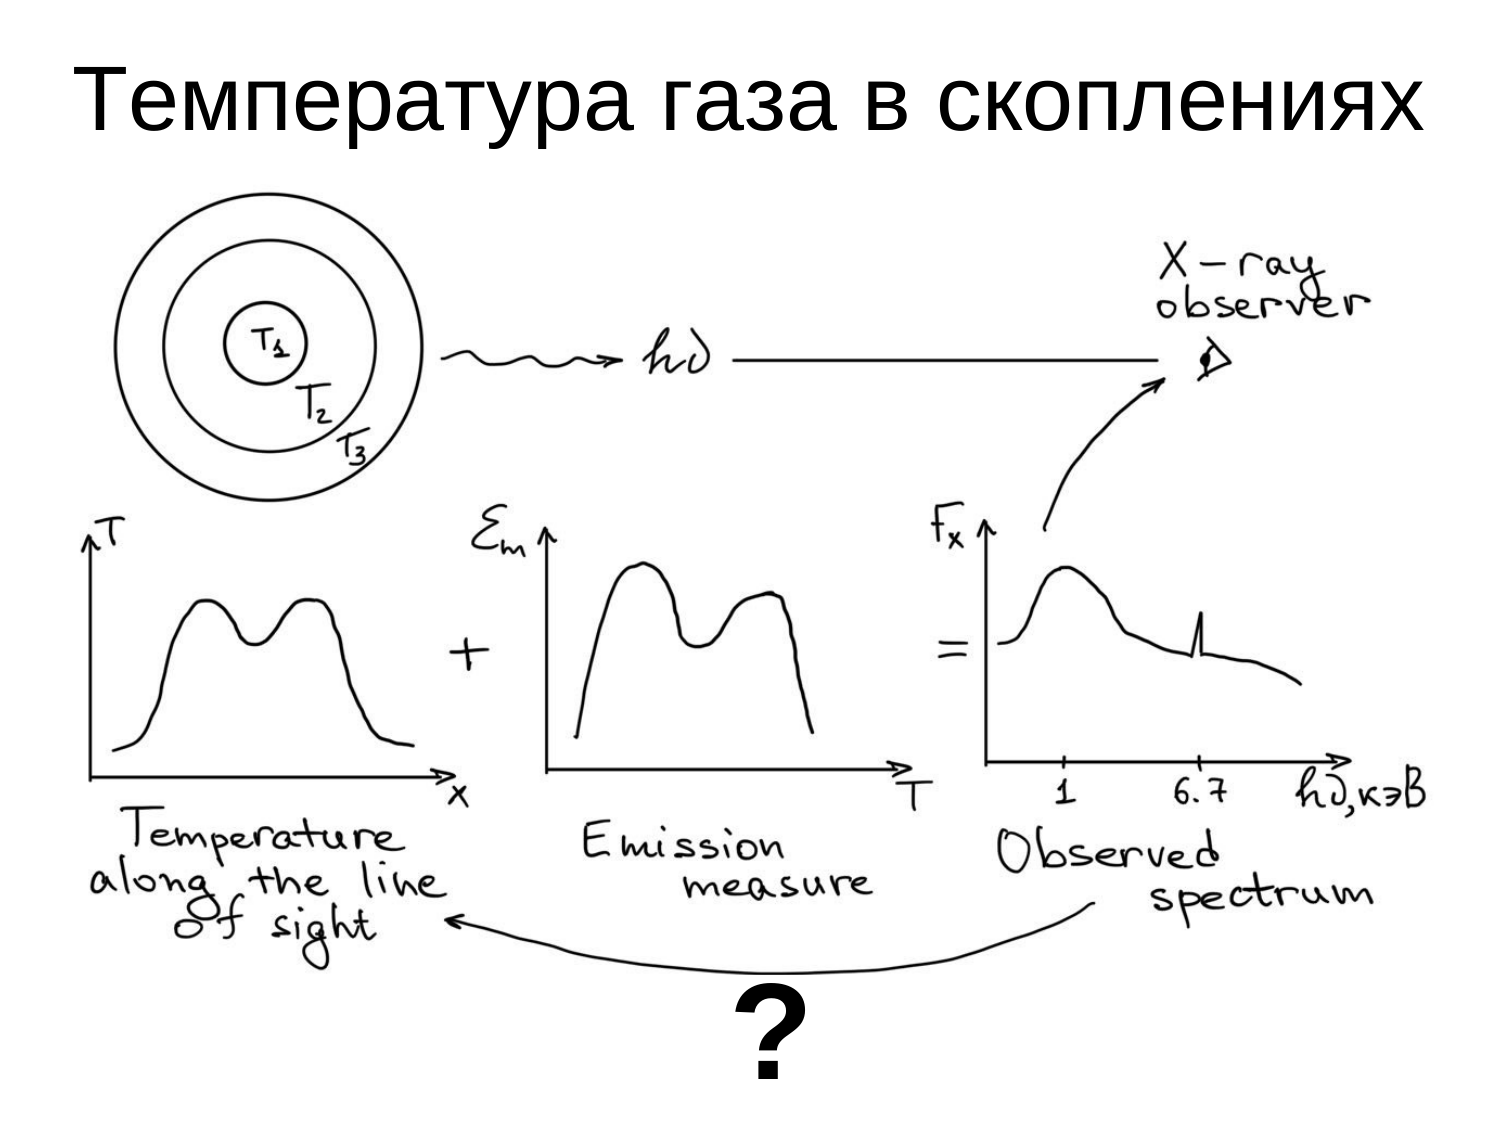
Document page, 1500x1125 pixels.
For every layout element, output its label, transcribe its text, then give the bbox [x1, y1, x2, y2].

text_box ? [714, 934, 863, 1116]
picture [45, 188, 1455, 1043]
title Температура газа в скоплениях [0, 0, 1500, 188]
